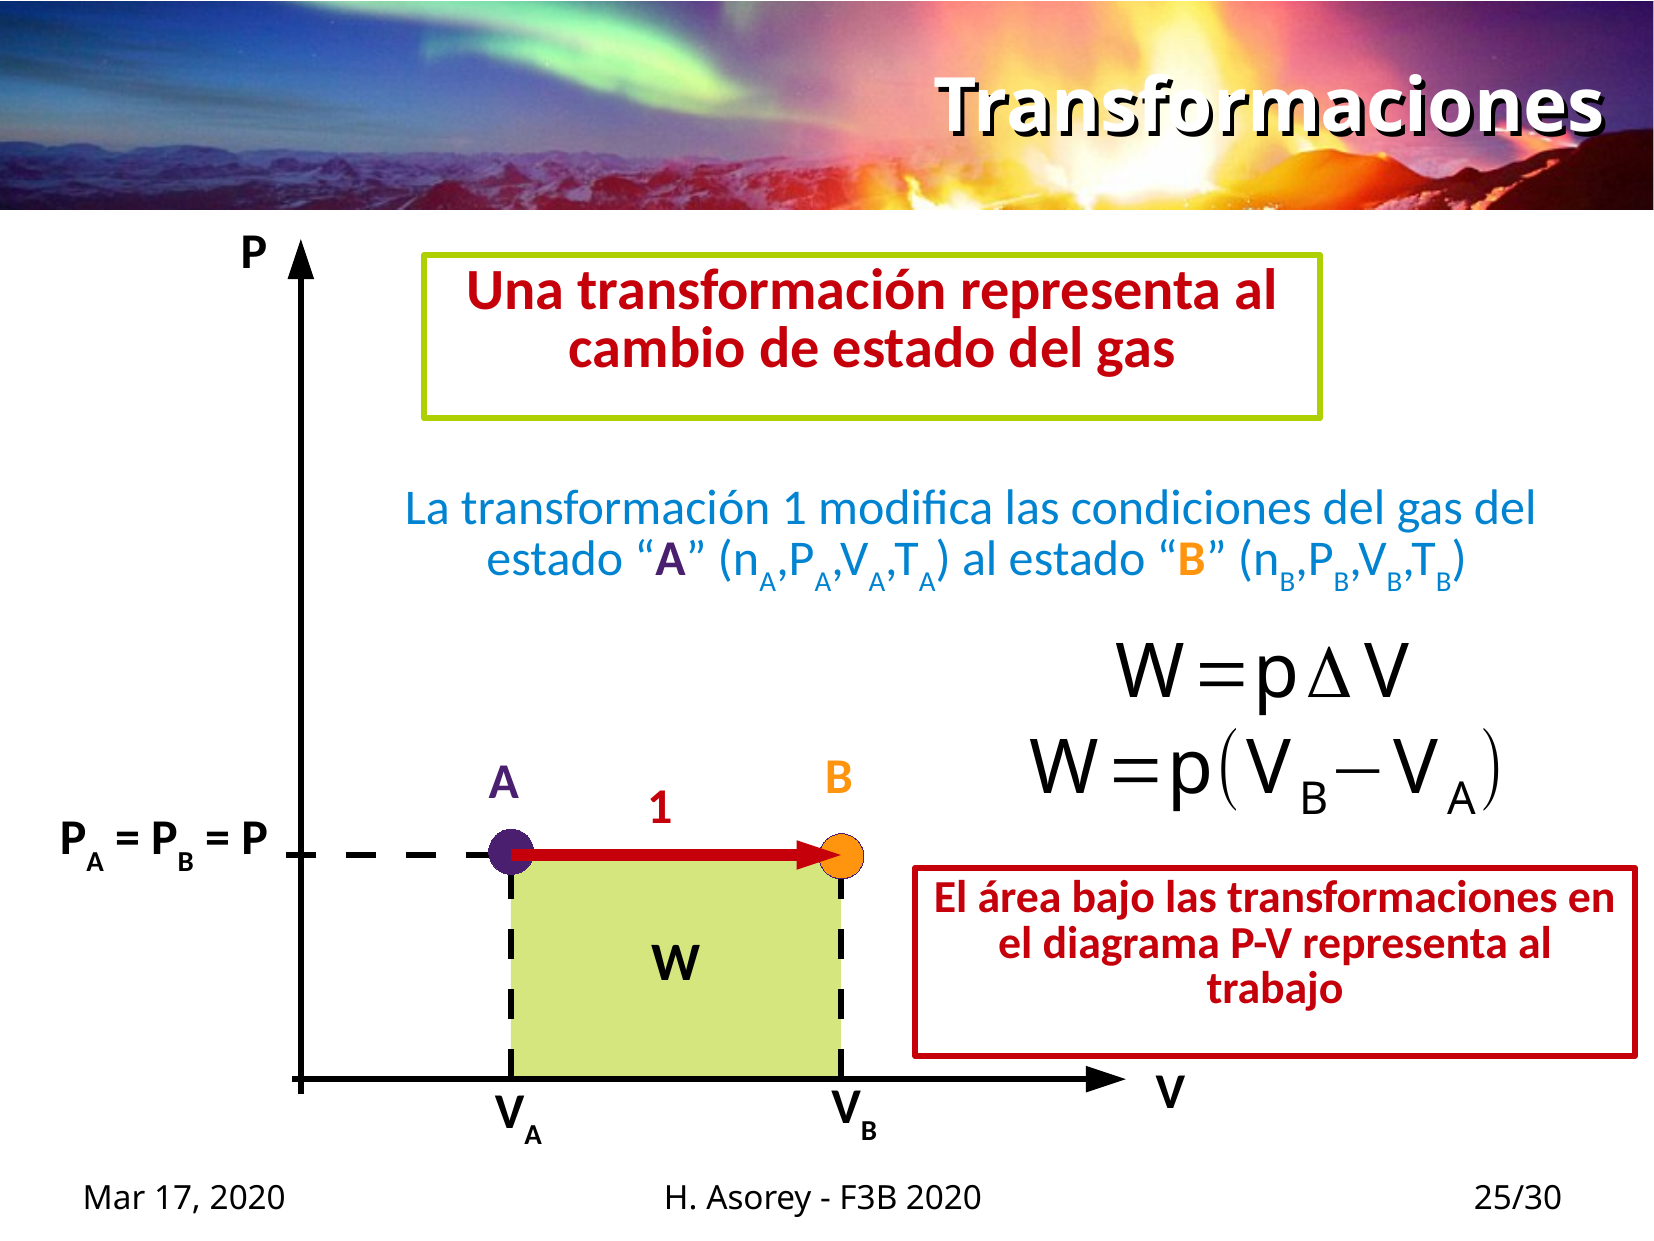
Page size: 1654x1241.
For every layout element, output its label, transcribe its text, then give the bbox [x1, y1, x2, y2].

text_box V [1140, 1064, 1201, 1141]
text_box B [810, 749, 868, 826]
chart [1020, 624, 1512, 827]
text_box VA [480, 1083, 557, 1171]
text_box 1 [632, 779, 688, 856]
text_box P [225, 224, 282, 301]
text_box Una transformación representa al cambio de estado del gas [424, 255, 1321, 419]
text_box VB [816, 1079, 892, 1166]
picture [0, 1, 1654, 210]
text_box [820, 833, 864, 879]
text_box A [473, 753, 534, 830]
text_box La transformación 1 modifica las condiciones del gas del estado “A” (nA,PA,VA,TA) al estado “B” (nB,PB,VB,TB) [390, 480, 1569, 628]
text_box PA = PB = P [45, 810, 283, 897]
title Transformaciones [45, 15, 1606, 191]
text_box W [510, 861, 841, 1076]
text_box [488, 829, 534, 875]
text_box El área bajo las transformaciones en el diagrama P-V representa al trabajo [915, 867, 1636, 1056]
